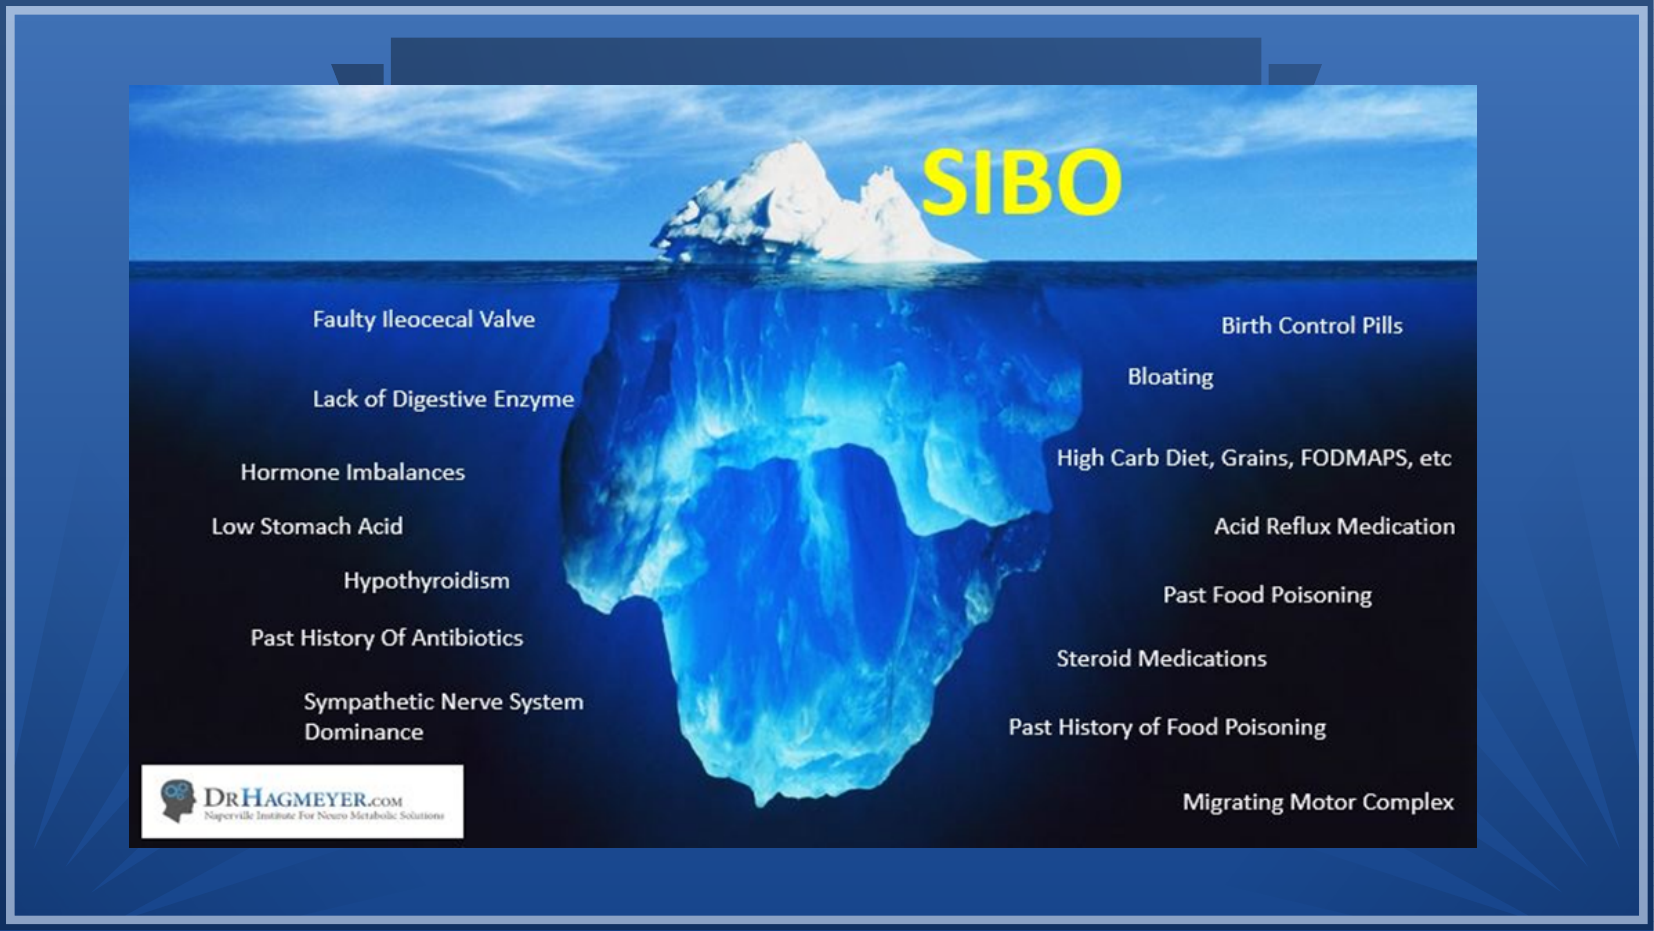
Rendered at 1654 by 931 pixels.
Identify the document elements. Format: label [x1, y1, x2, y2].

picture [129, 85, 1477, 848]
